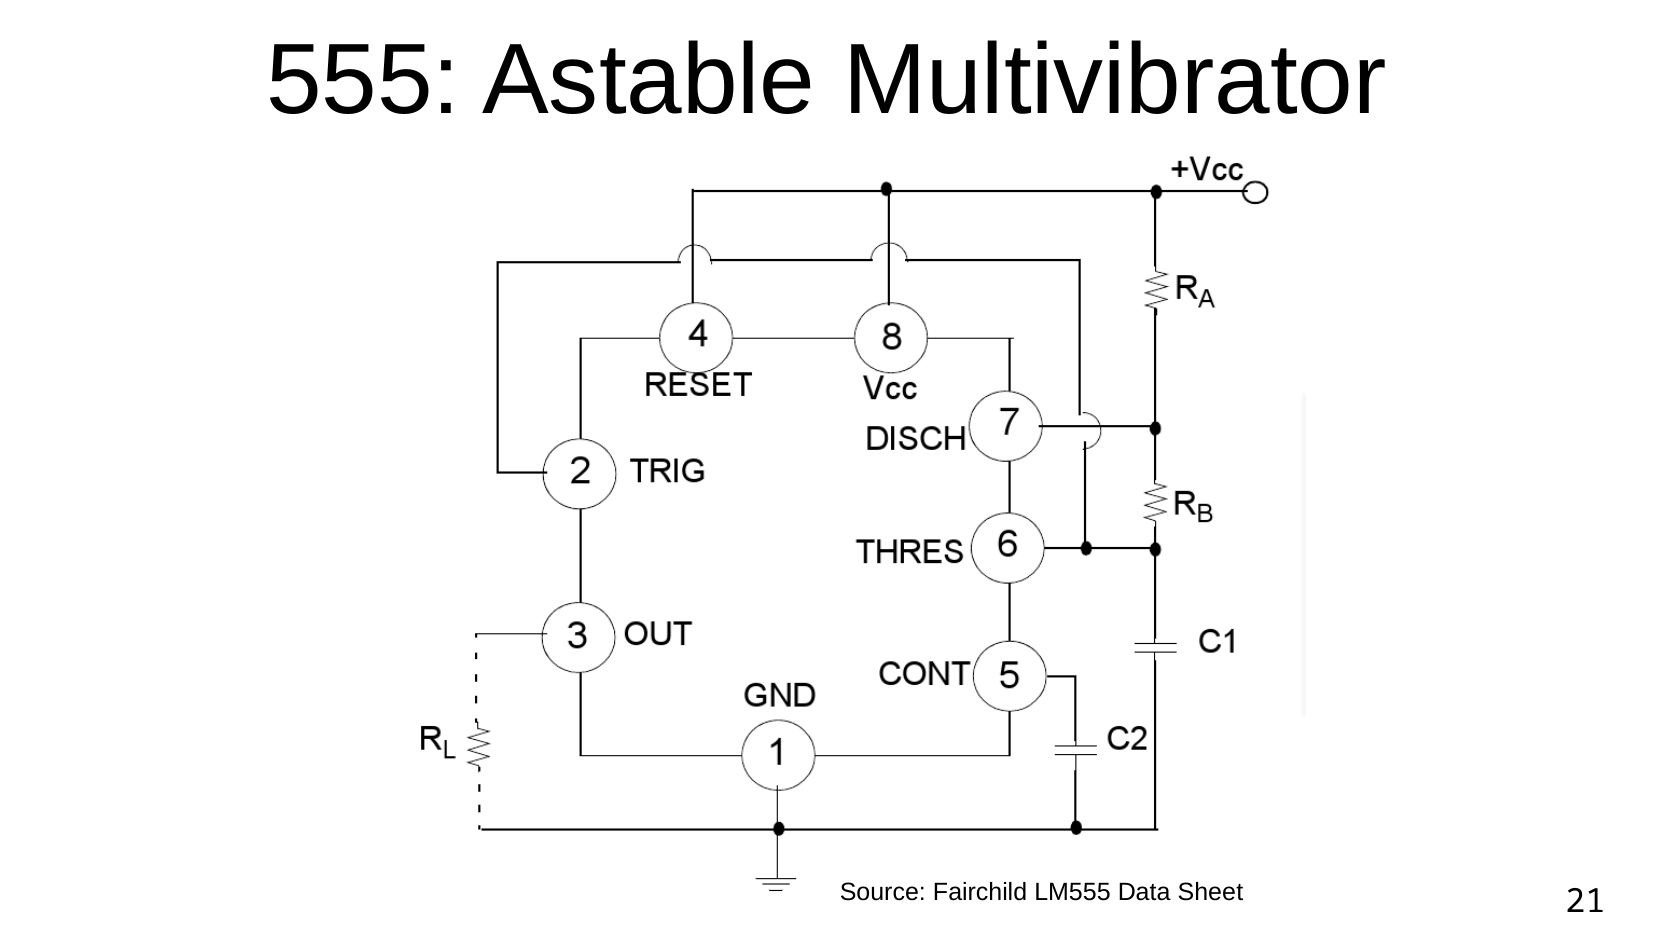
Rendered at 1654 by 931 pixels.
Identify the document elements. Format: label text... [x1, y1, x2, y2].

picture [405, 149, 1306, 904]
text_box Source: Fairchild LM555 Data Sheet [825, 870, 1271, 913]
title 555: Astable Multivibrator [82, 1, 1571, 157]
